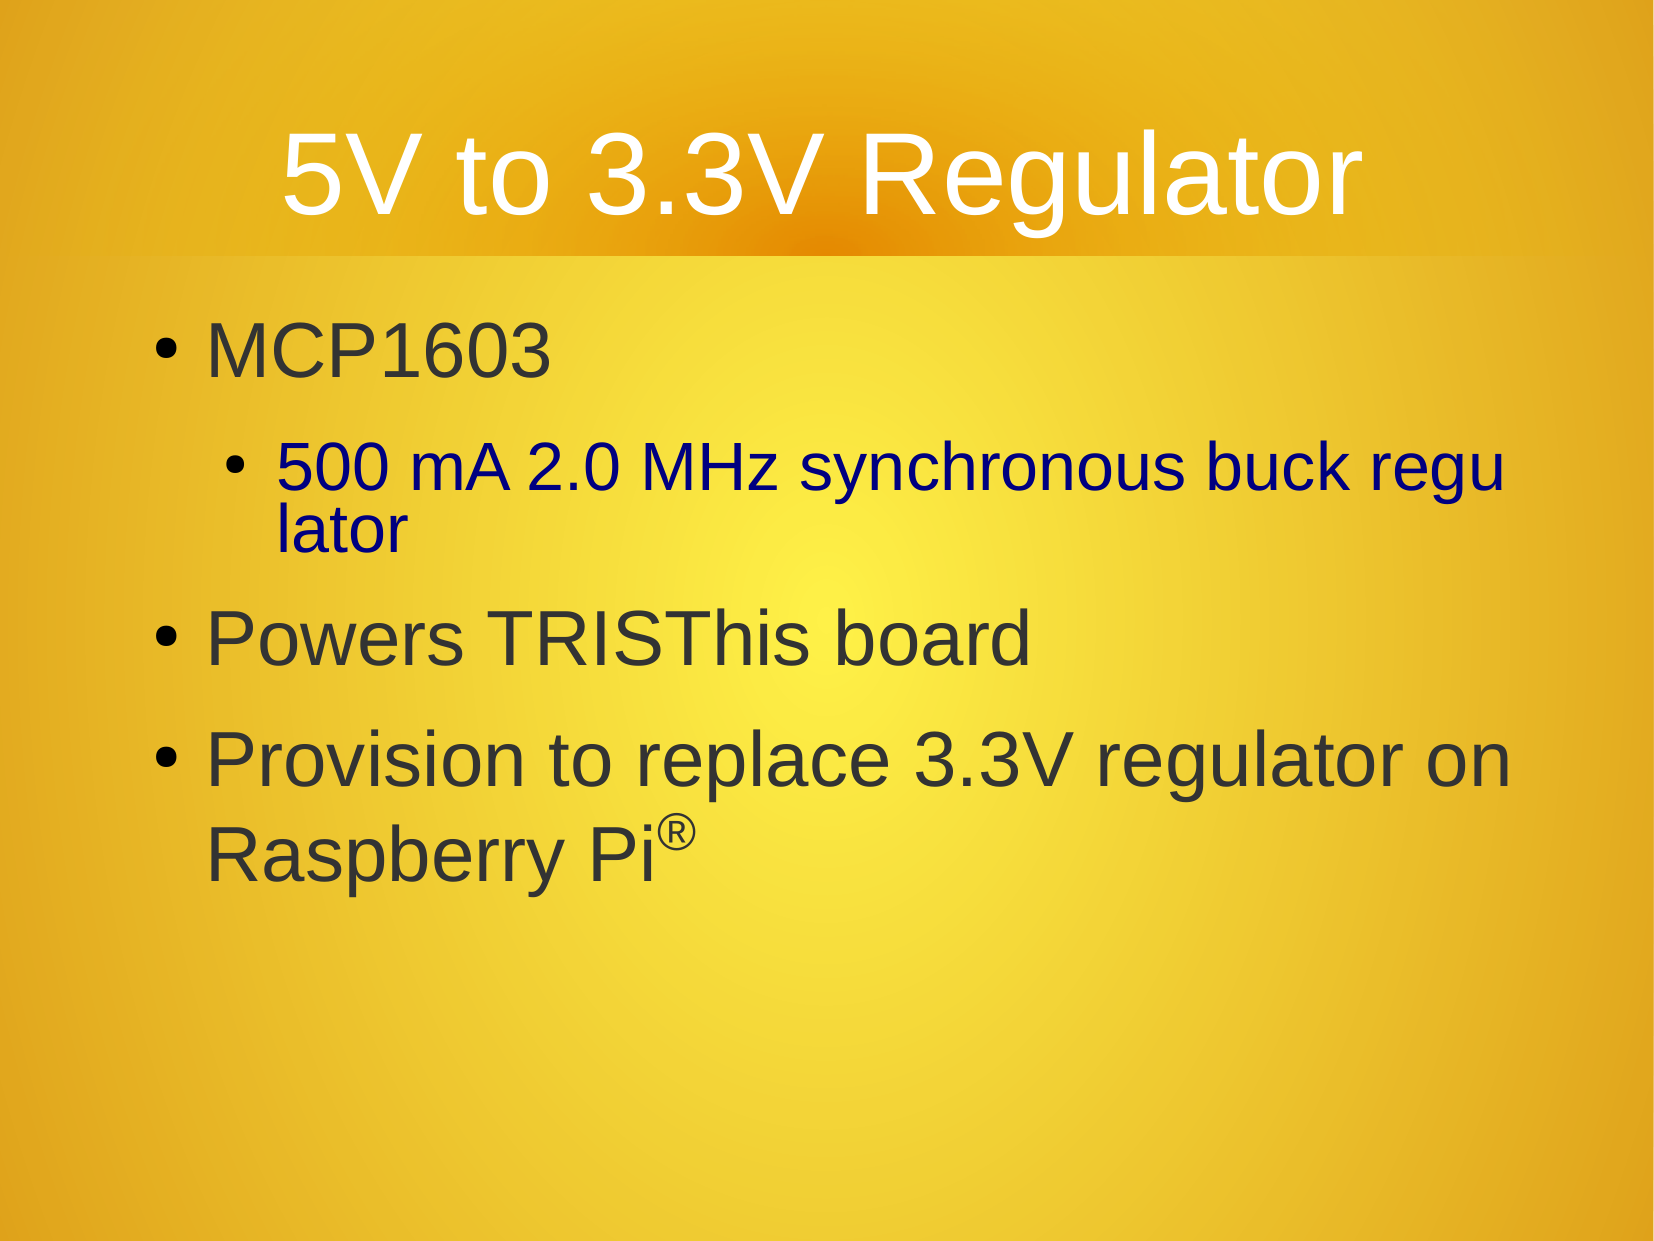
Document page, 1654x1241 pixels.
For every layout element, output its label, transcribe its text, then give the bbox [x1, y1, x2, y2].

title 5V to 3.3V Regulator [78, 70, 1567, 278]
list MCP1603 500 mA 2.0 MHz synchronous buck regulator Powers TRISThis board Provision to replace 3.3V regulator on Raspberry Pi® [134, 306, 1519, 1036]
